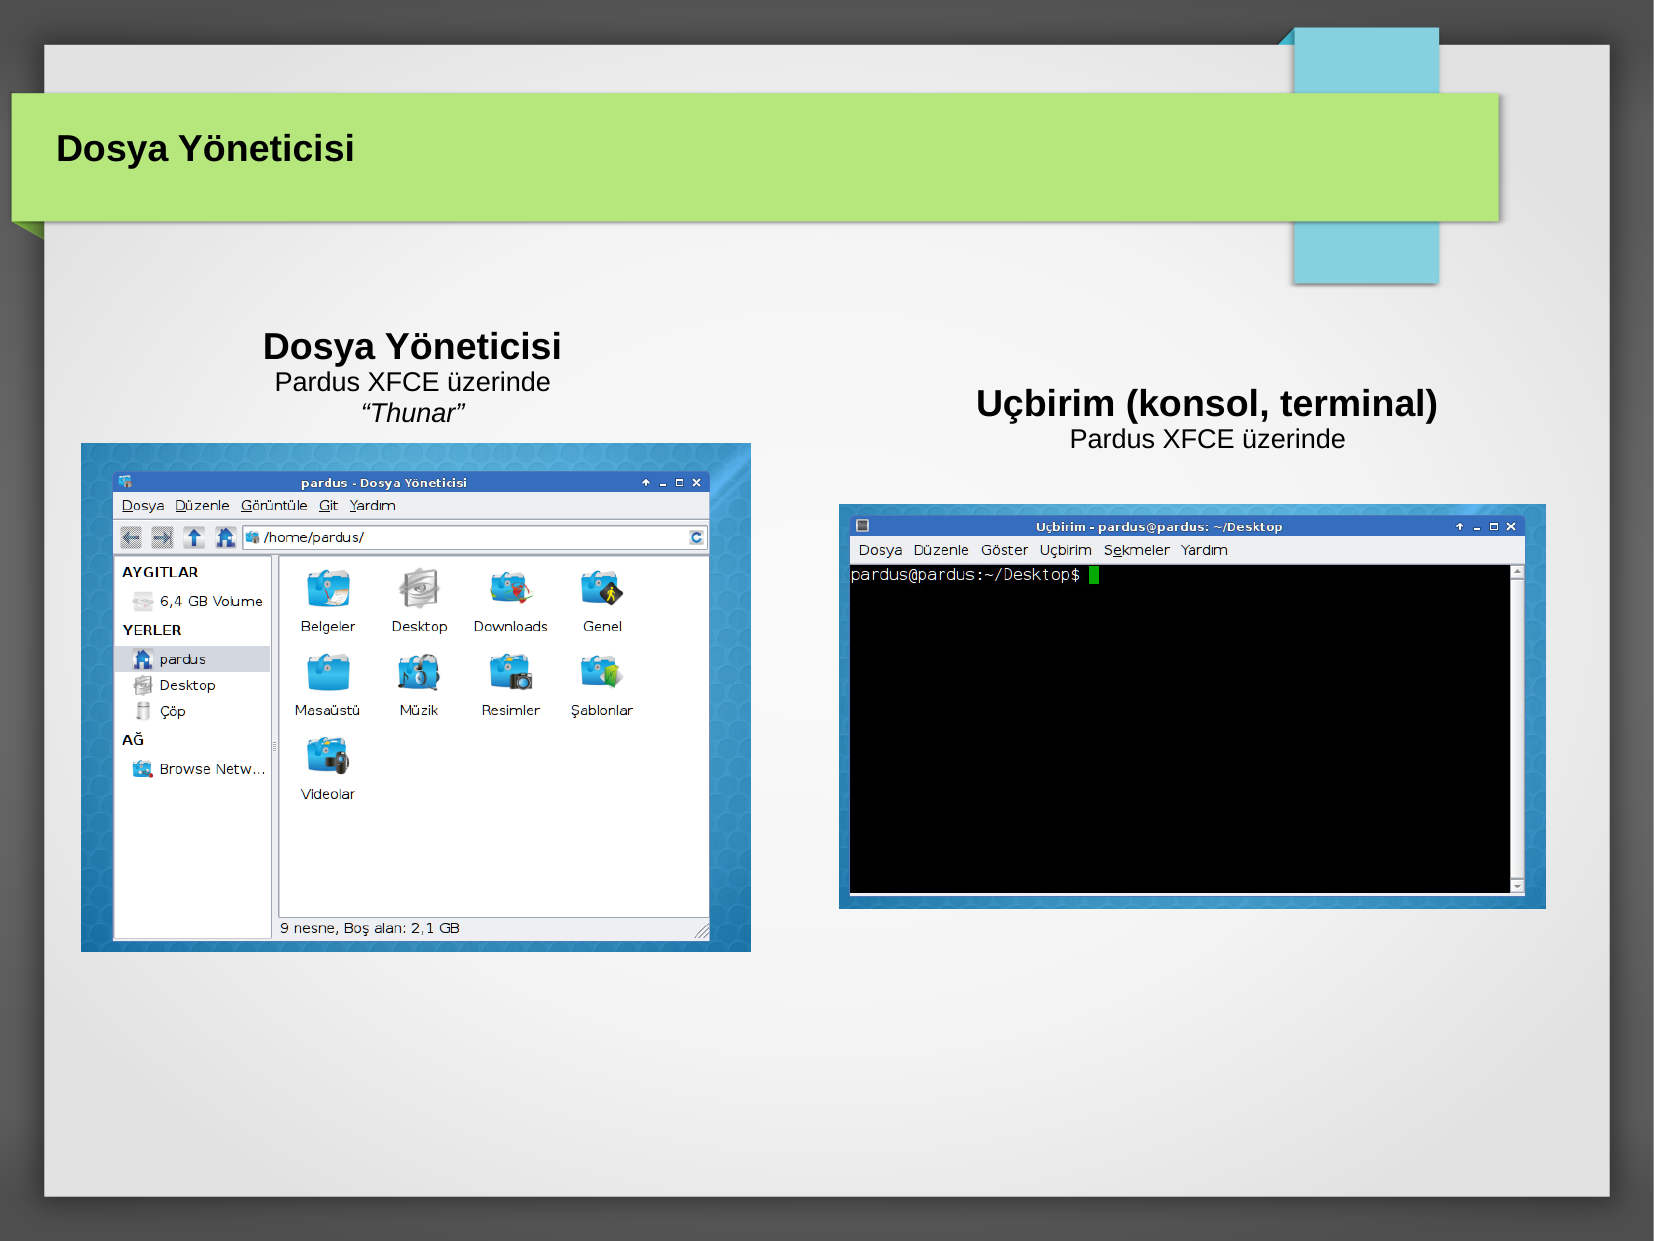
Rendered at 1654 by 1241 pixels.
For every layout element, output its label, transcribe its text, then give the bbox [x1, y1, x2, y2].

picture [0, 0, 1654, 1241]
text_box Dosya Yöneticisi [41, 120, 1134, 220]
text_box Uçbirim (konsol, terminal) Pardus XFCE üzerinde [945, 374, 1471, 477]
text_box Dosya Yöneticisi Pardus XFCE üzerinde “Thunar” [150, 317, 676, 461]
